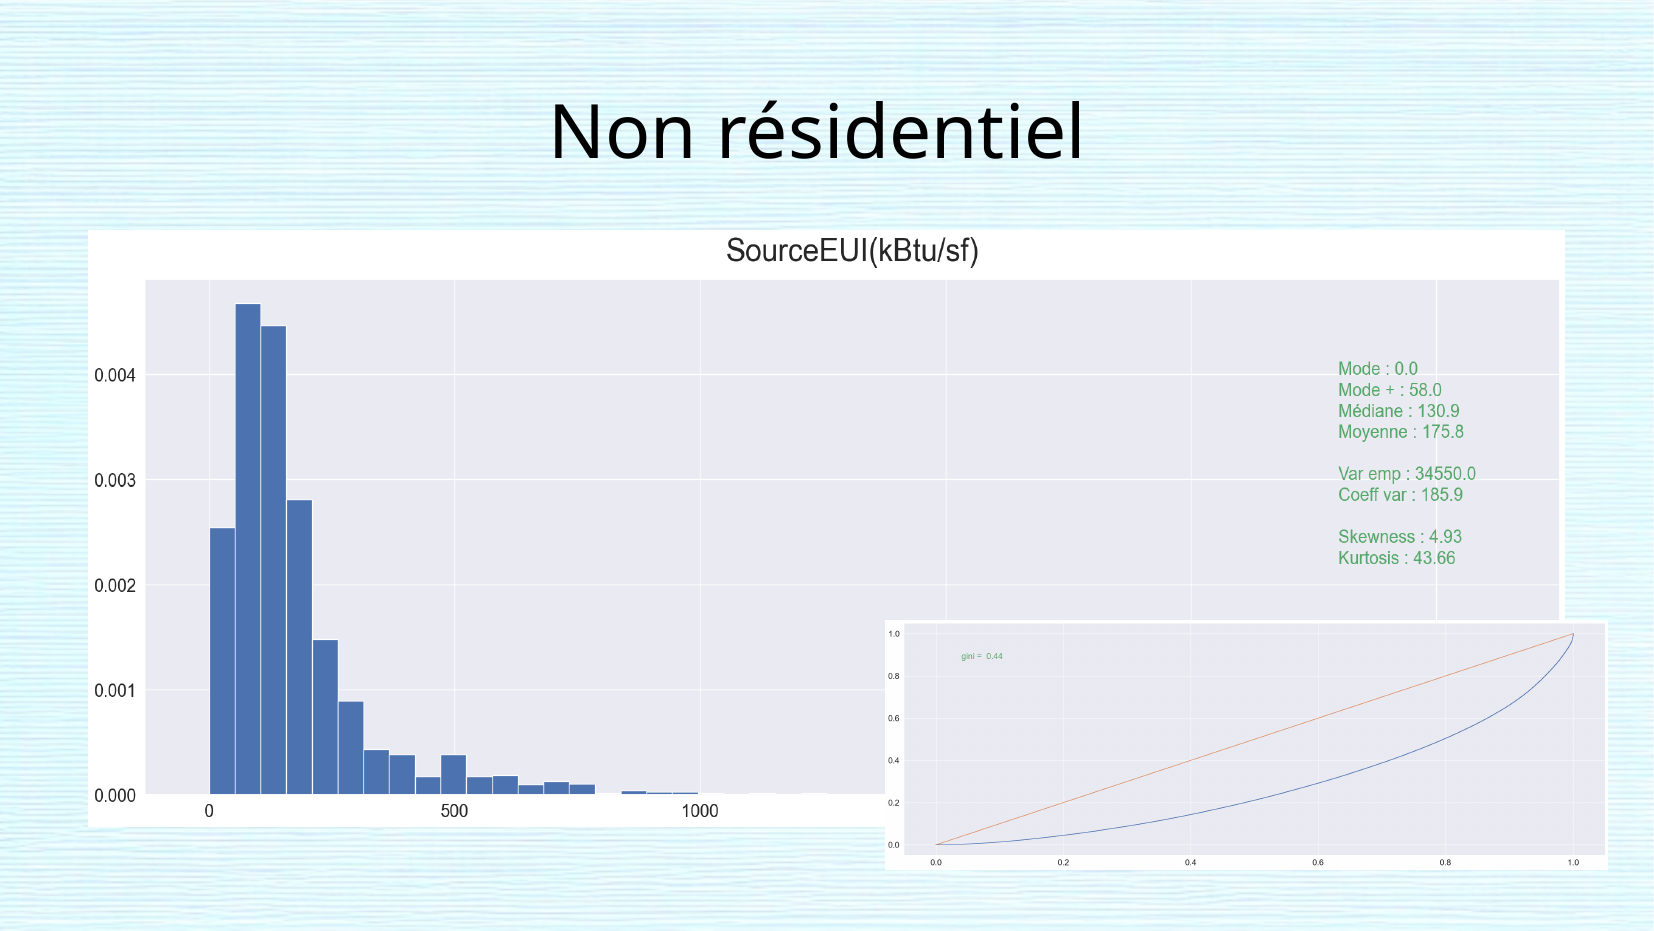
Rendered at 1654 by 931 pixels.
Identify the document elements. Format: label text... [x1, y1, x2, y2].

title Non résidentiel [82, 51, 1571, 207]
picture [88, 230, 1608, 870]
